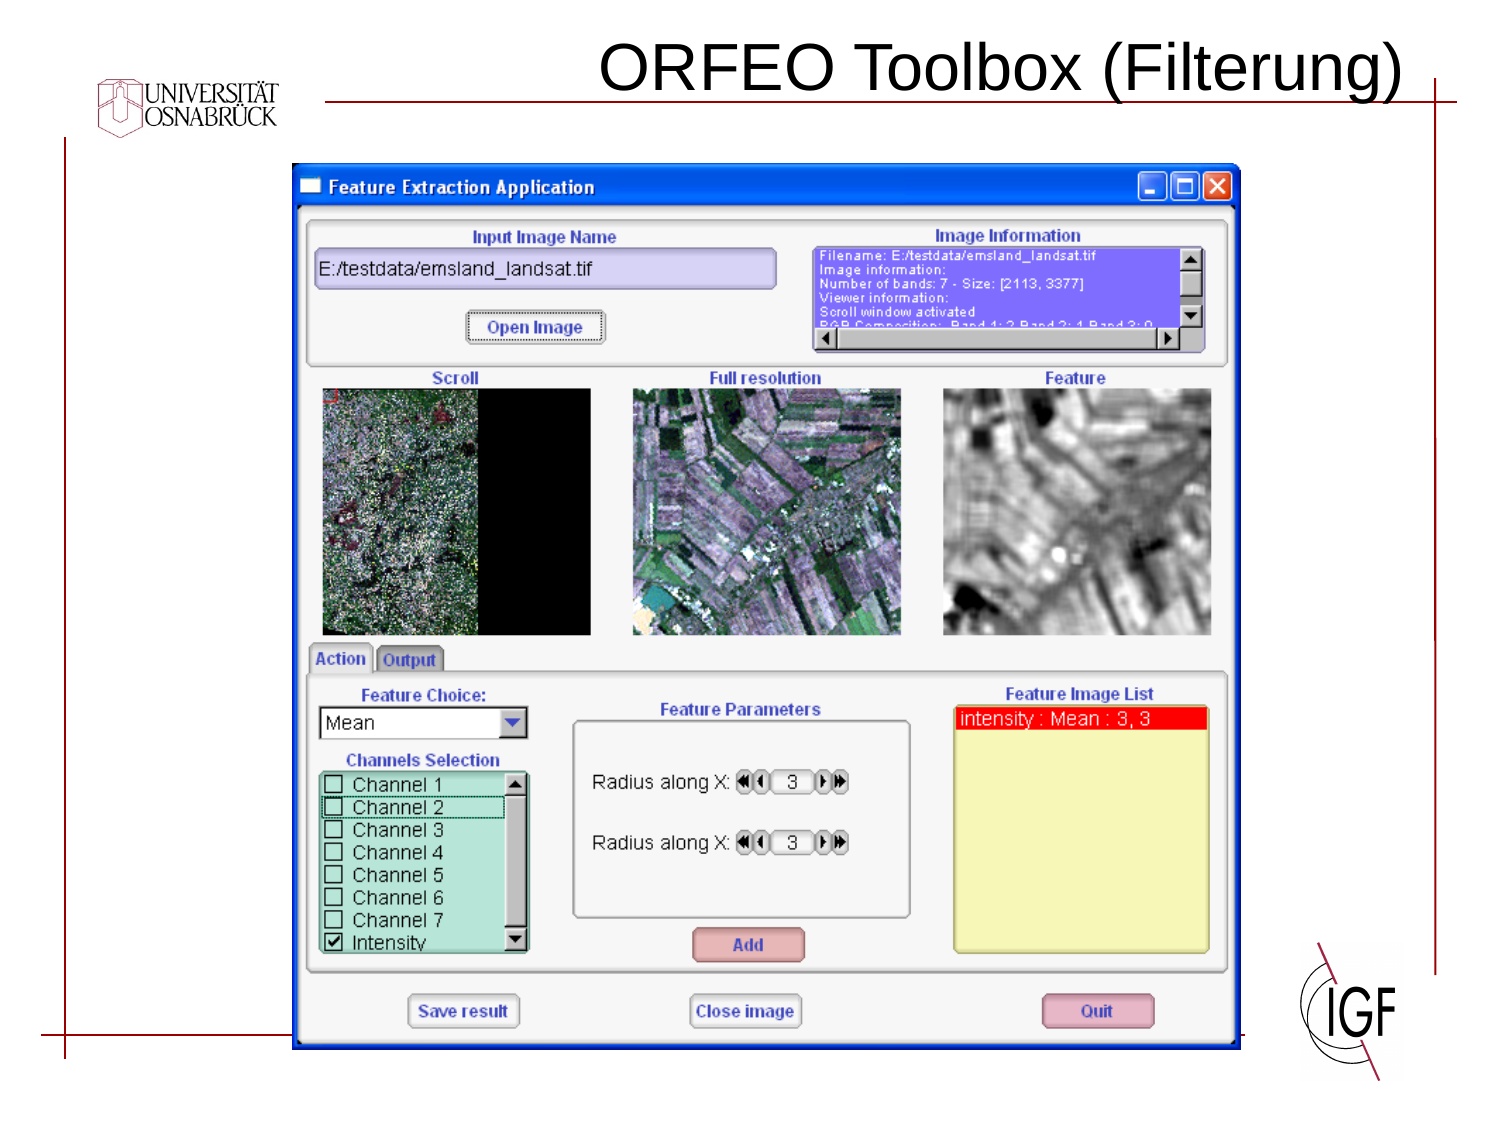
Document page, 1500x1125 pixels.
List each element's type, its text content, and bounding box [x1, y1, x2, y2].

picture [97, 79, 279, 138]
picture [1300, 942, 1404, 1081]
title ORFEO Toolbox (Filterung) [520, 4, 1421, 130]
picture [292, 163, 1241, 1050]
